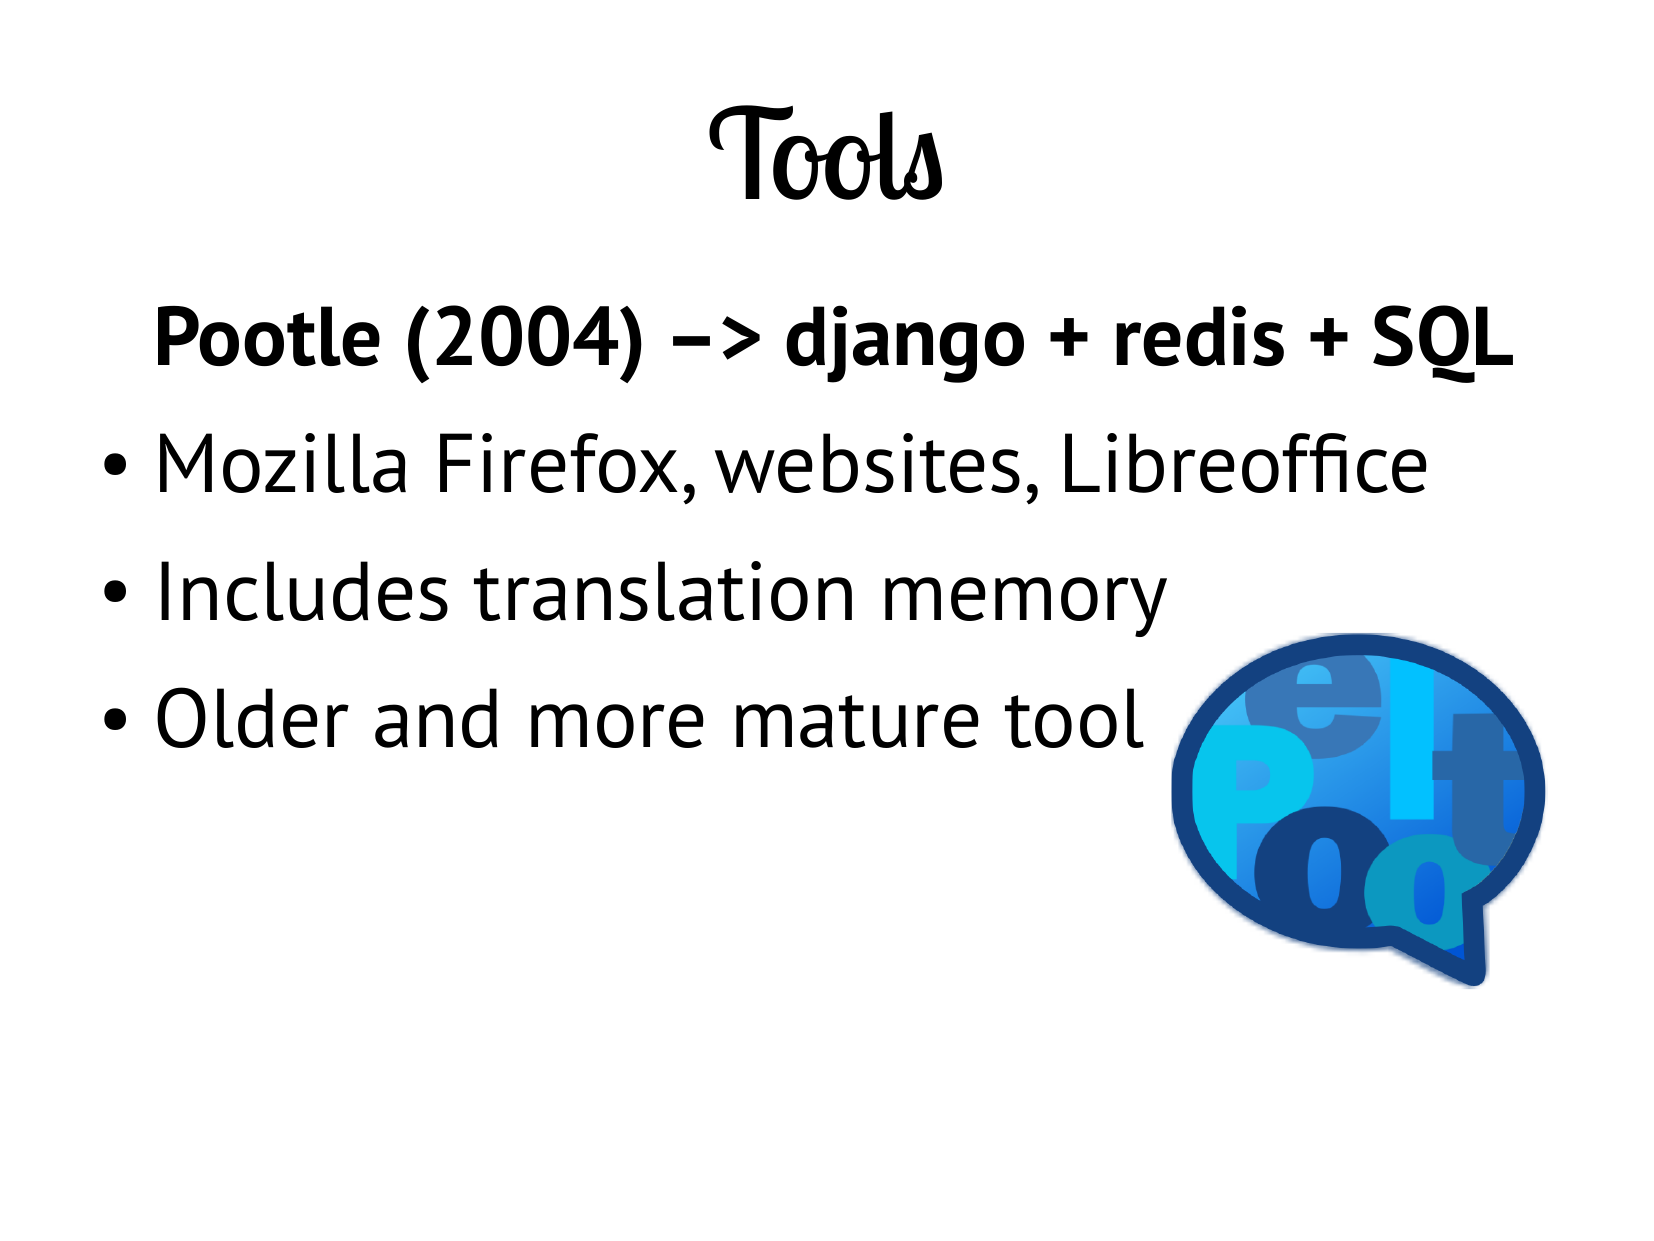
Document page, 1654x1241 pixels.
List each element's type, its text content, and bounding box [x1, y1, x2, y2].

picture [1169, 625, 1550, 993]
title Tools [82, 49, 1571, 257]
list Pootle (2004) –> django + redis + SQL Mozilla Firefox, websites, Libreoffice Includes translation memory Older and more mature tool [82, 290, 1619, 1010]
